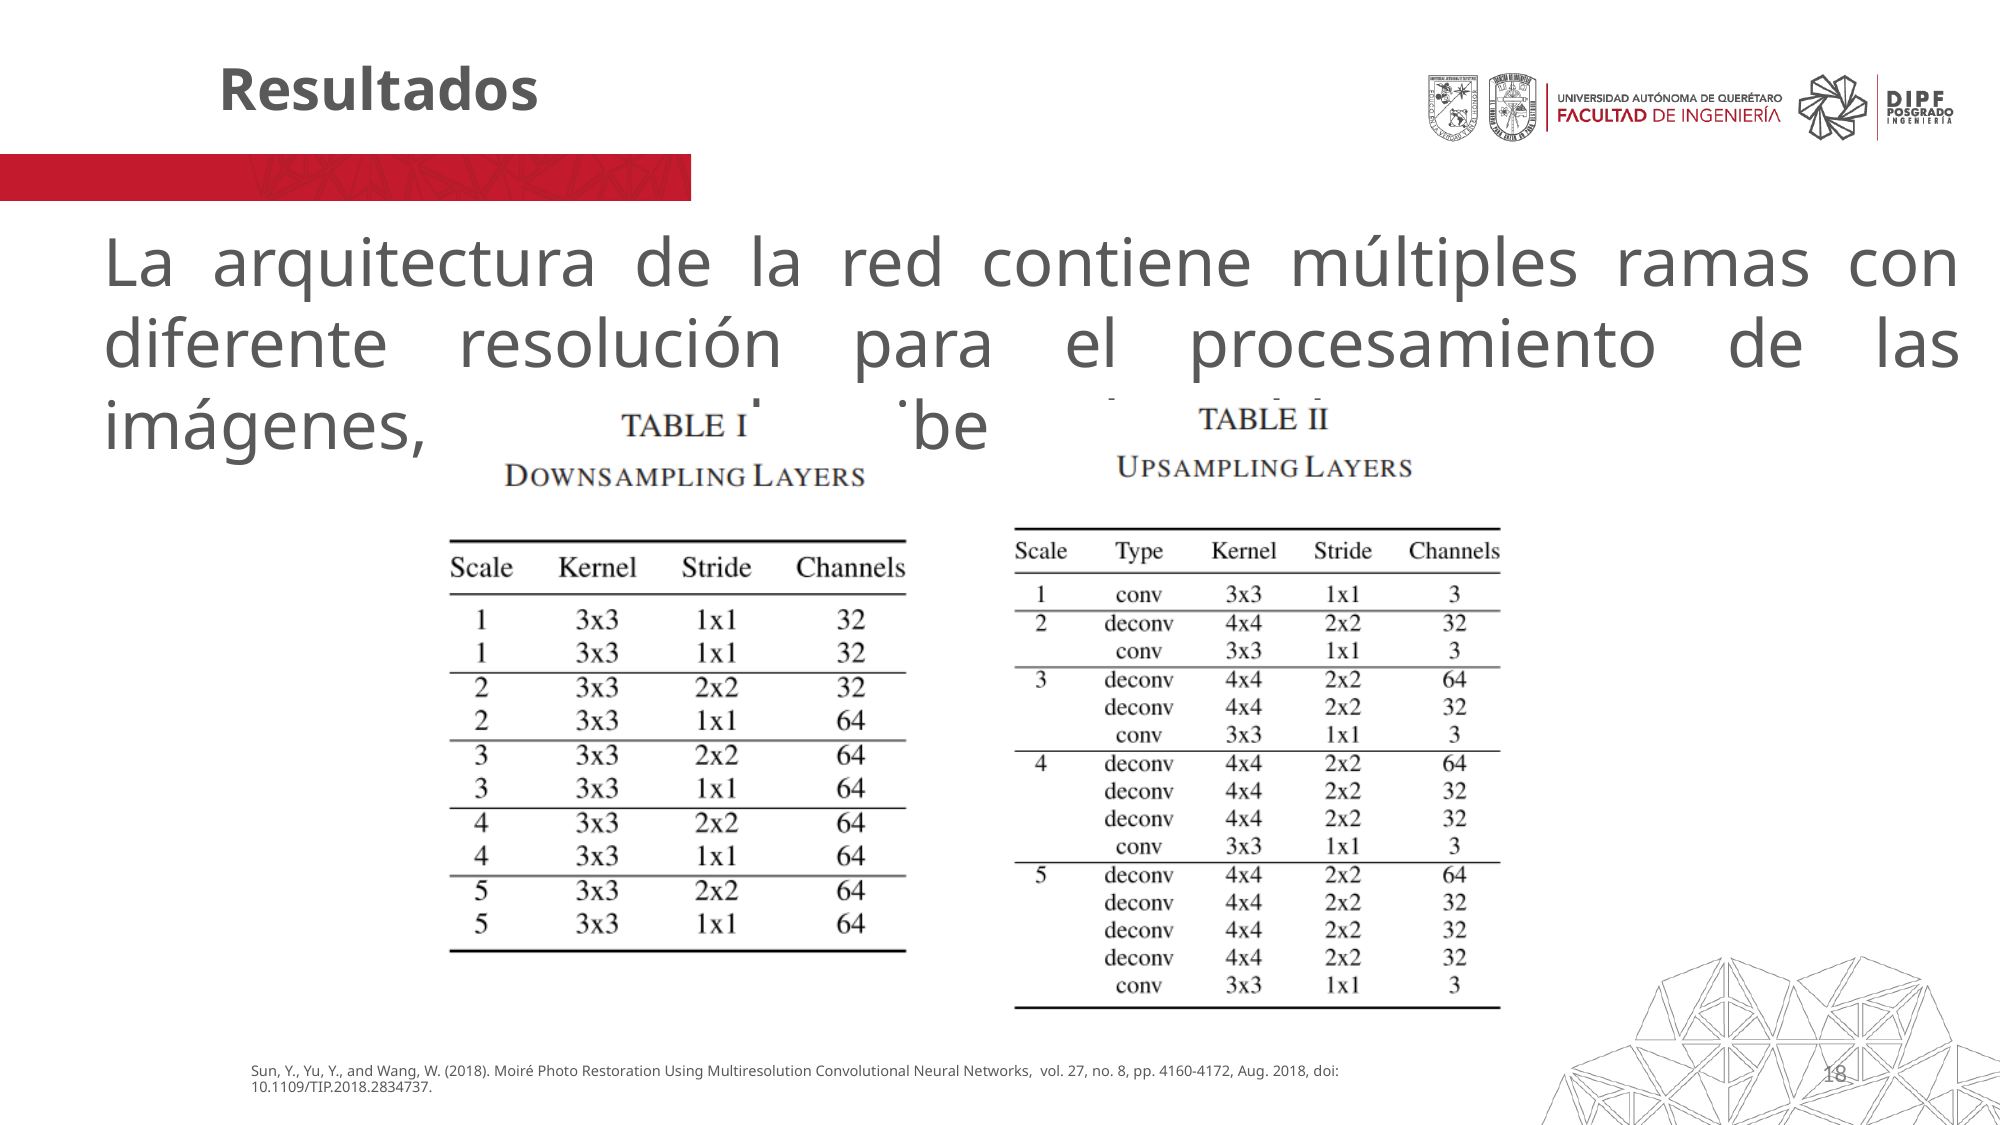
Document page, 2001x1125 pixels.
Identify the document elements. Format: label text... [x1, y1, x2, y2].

picture [1003, 400, 1506, 1022]
text_box La arquitectura de la red contiene múltiples ramas con diferente resolución para el procesamiento de las imágenes, como se describe en las tablas. [88, 213, 1979, 409]
picture [0, 154, 692, 201]
picture [1521, 945, 2000, 1125]
text_box Resultados [66, 14, 692, 154]
picture [1422, 66, 1959, 160]
text_box Sun, Y., Yu, Y., and Wang, W. (2018). Moiré Photo Restoration Using Multiresolution Convolutional Neural Networks, vol. 27, no. 8, pp. 4160-4172, Aug. 2018, doi: 10.1109/TIP.2018.2834737. [236, 1056, 1536, 1103]
picture [442, 407, 916, 962]
